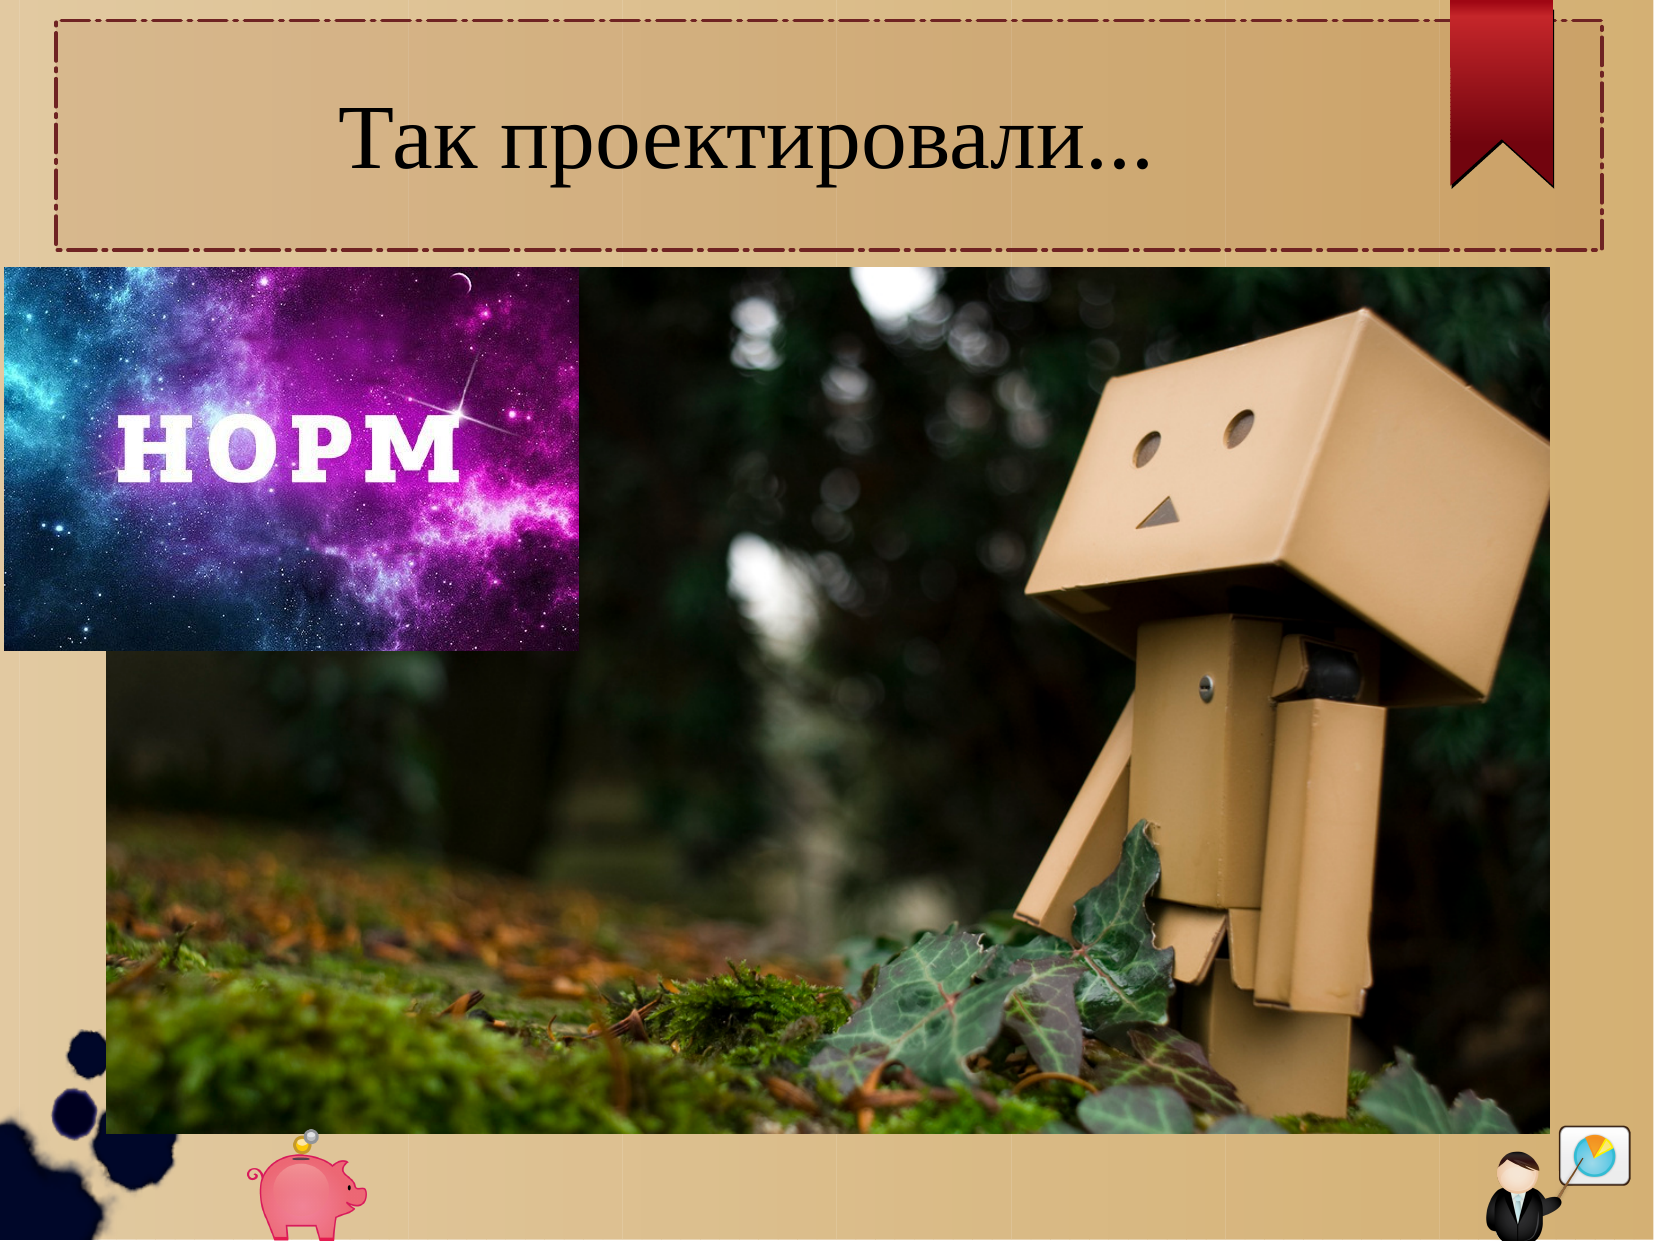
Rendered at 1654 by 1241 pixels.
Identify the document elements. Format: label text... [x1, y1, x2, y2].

title Так проектировали... [82, 47, 1412, 229]
picture [4, 267, 1636, 1241]
